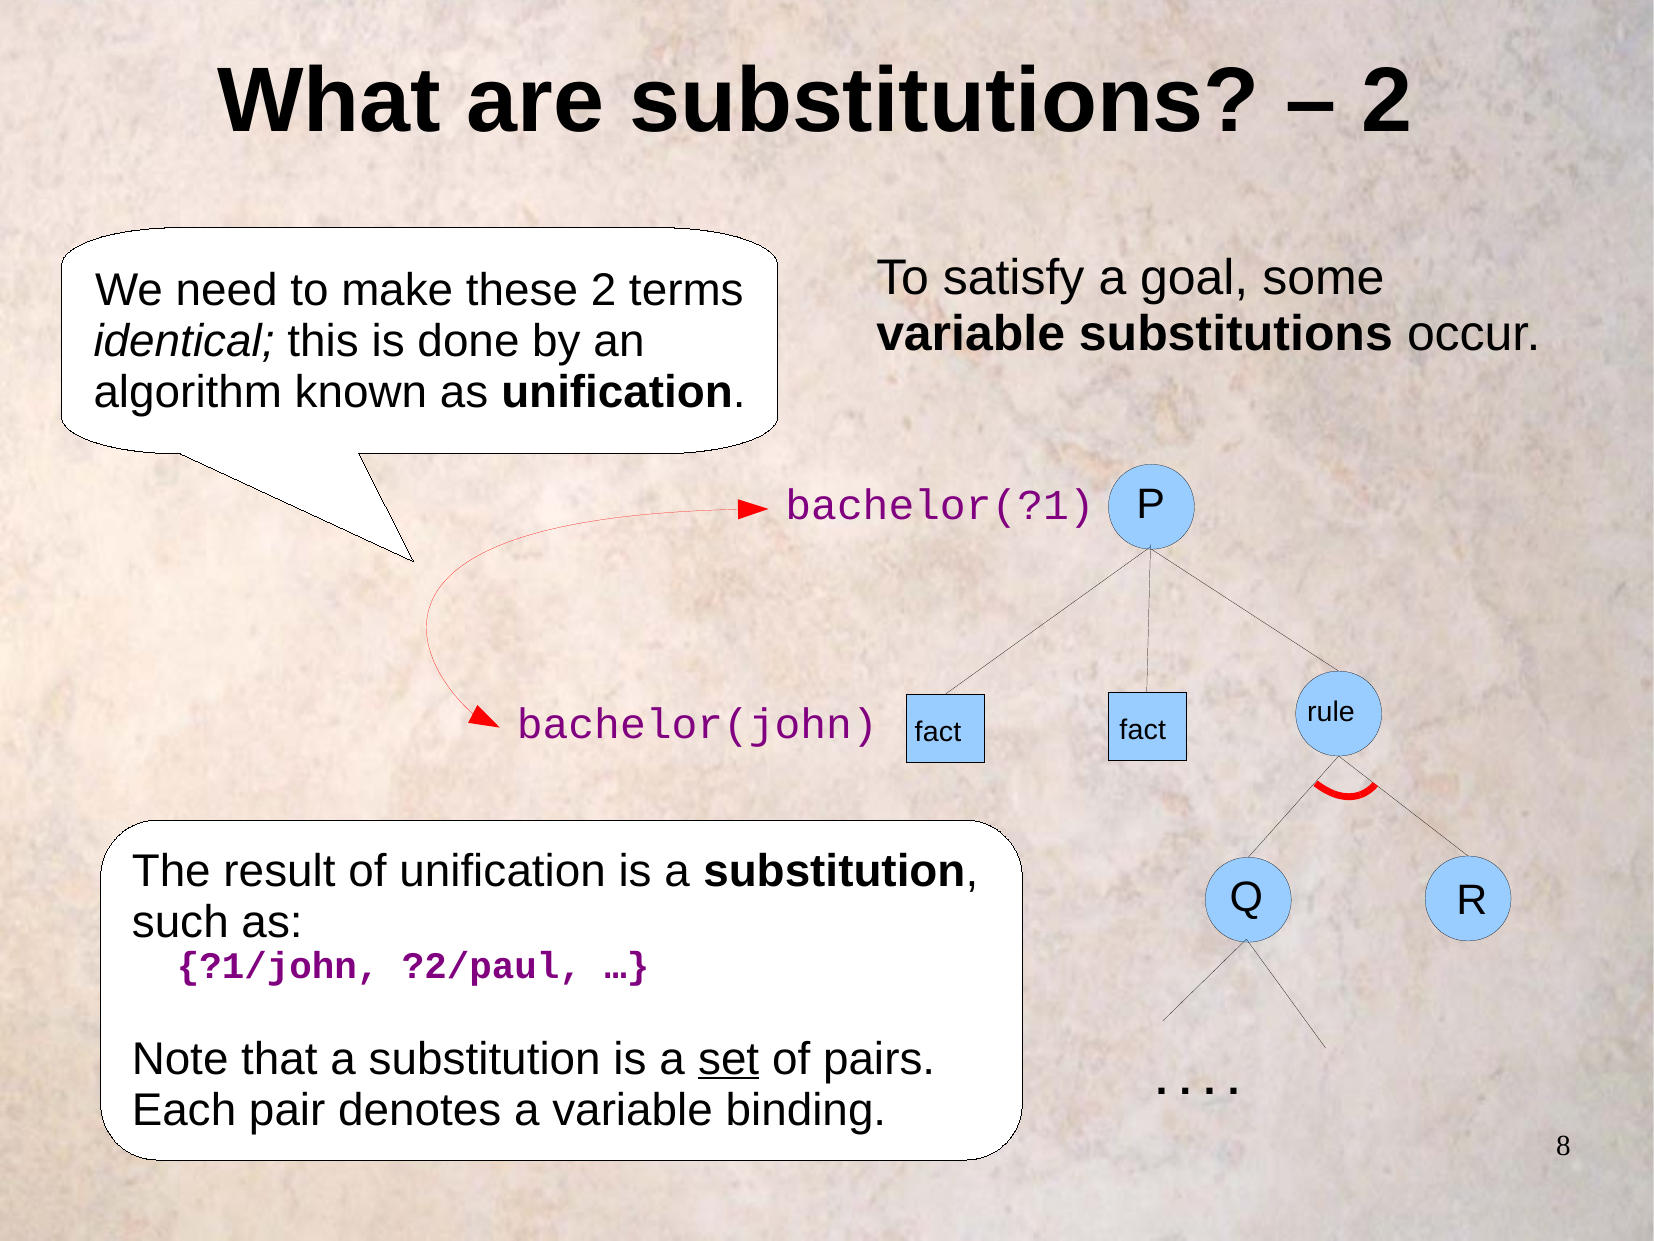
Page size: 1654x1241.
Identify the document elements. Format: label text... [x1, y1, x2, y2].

text_box What are substitutions? – 2 [202, 41, 1511, 159]
chart [114, 226, 1561, 1111]
text_box The result of unification is a substitution, such as: {?1/john, ?2/paul, …} Note that a substitution is a set of pairs. Each pair denotes a variable binding. [100, 820, 1023, 1161]
text_box To satisfy a goal, some variable substitutions occur. [861, 242, 1600, 392]
text_box We need to make these 2 terms identical; this is done by an algorithm known as unification. [61, 227, 778, 562]
picture [0, 0, 1654, 1241]
